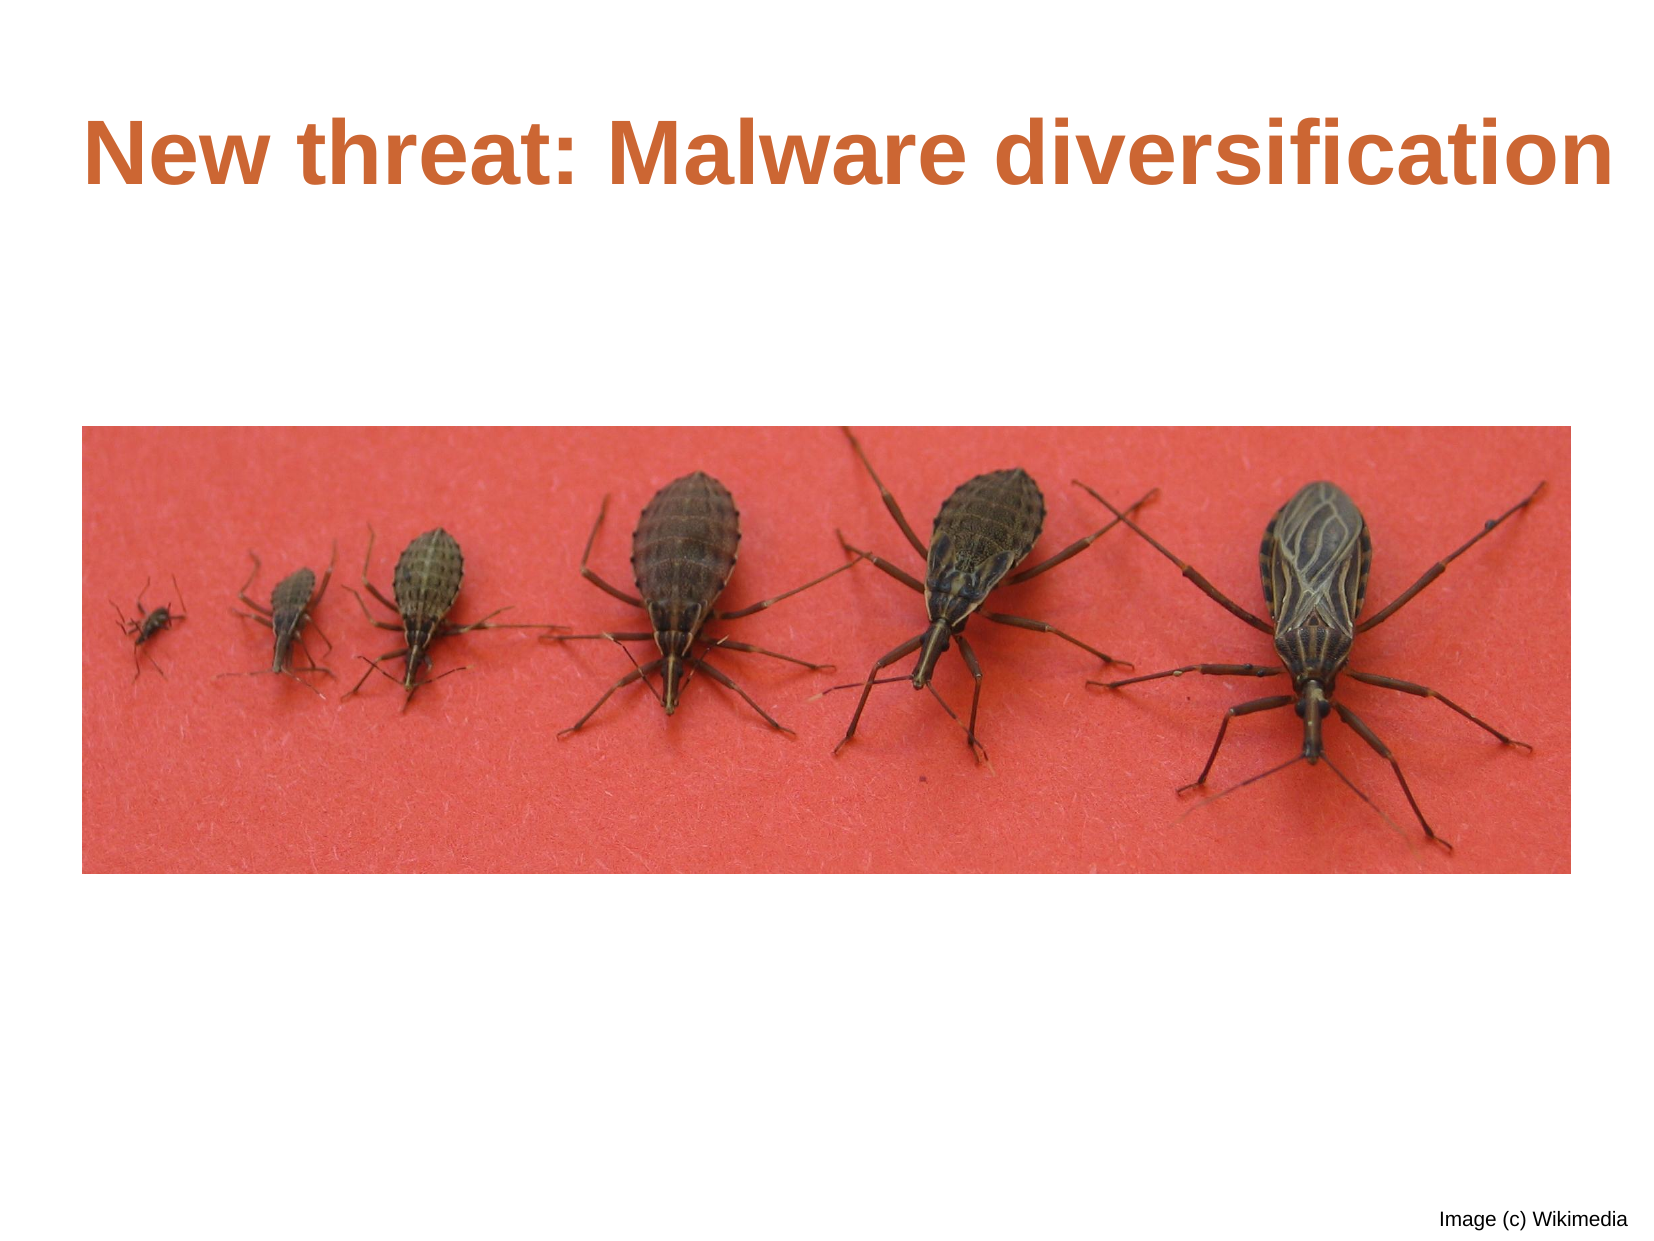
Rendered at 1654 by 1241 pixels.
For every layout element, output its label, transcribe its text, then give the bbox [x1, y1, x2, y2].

title New threat: Malware diversification [82, 49, 1621, 257]
picture [82, 426, 1571, 874]
text_box Image (c) Wikimedia [1424, 1200, 1654, 1239]
